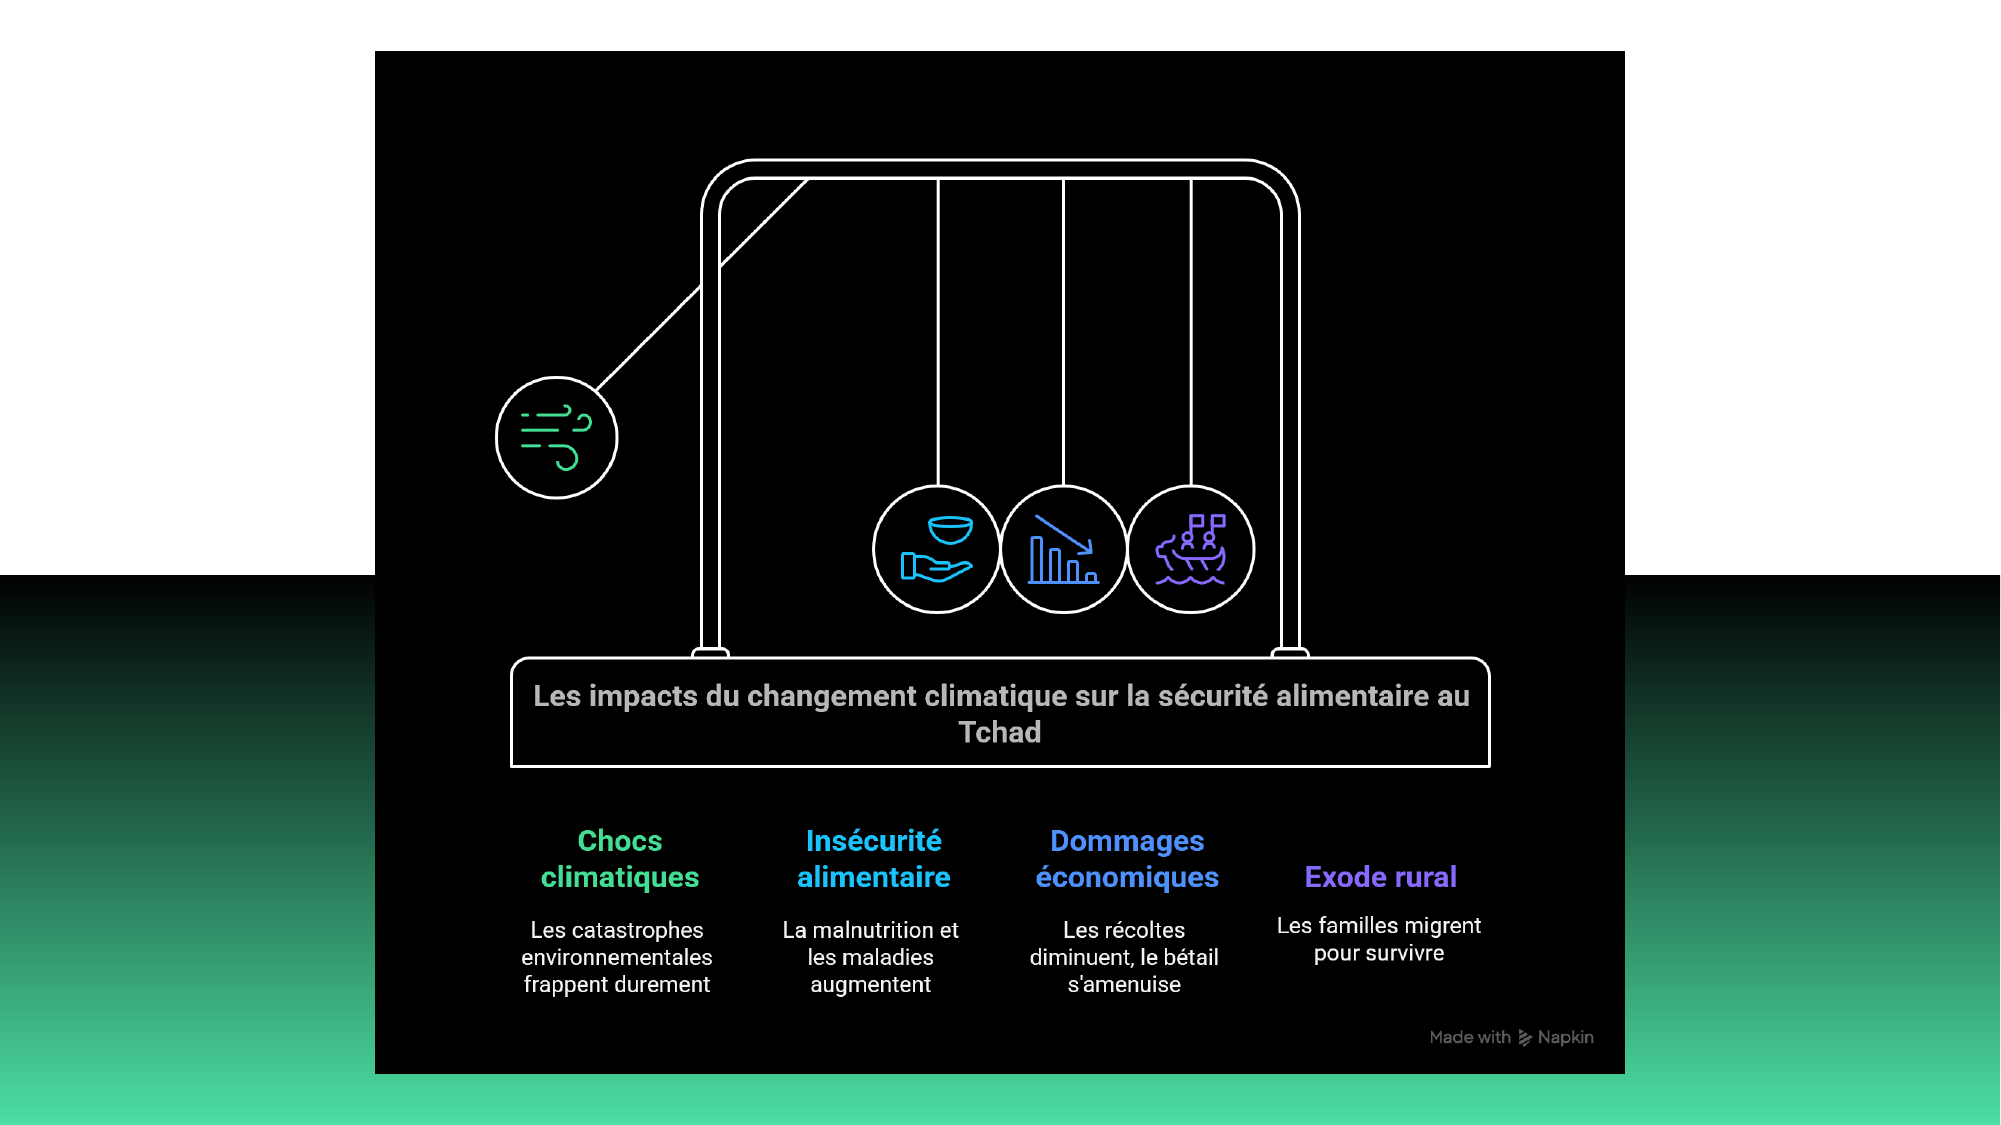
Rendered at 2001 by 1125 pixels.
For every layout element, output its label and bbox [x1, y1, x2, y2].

picture [375, 51, 1625, 1074]
